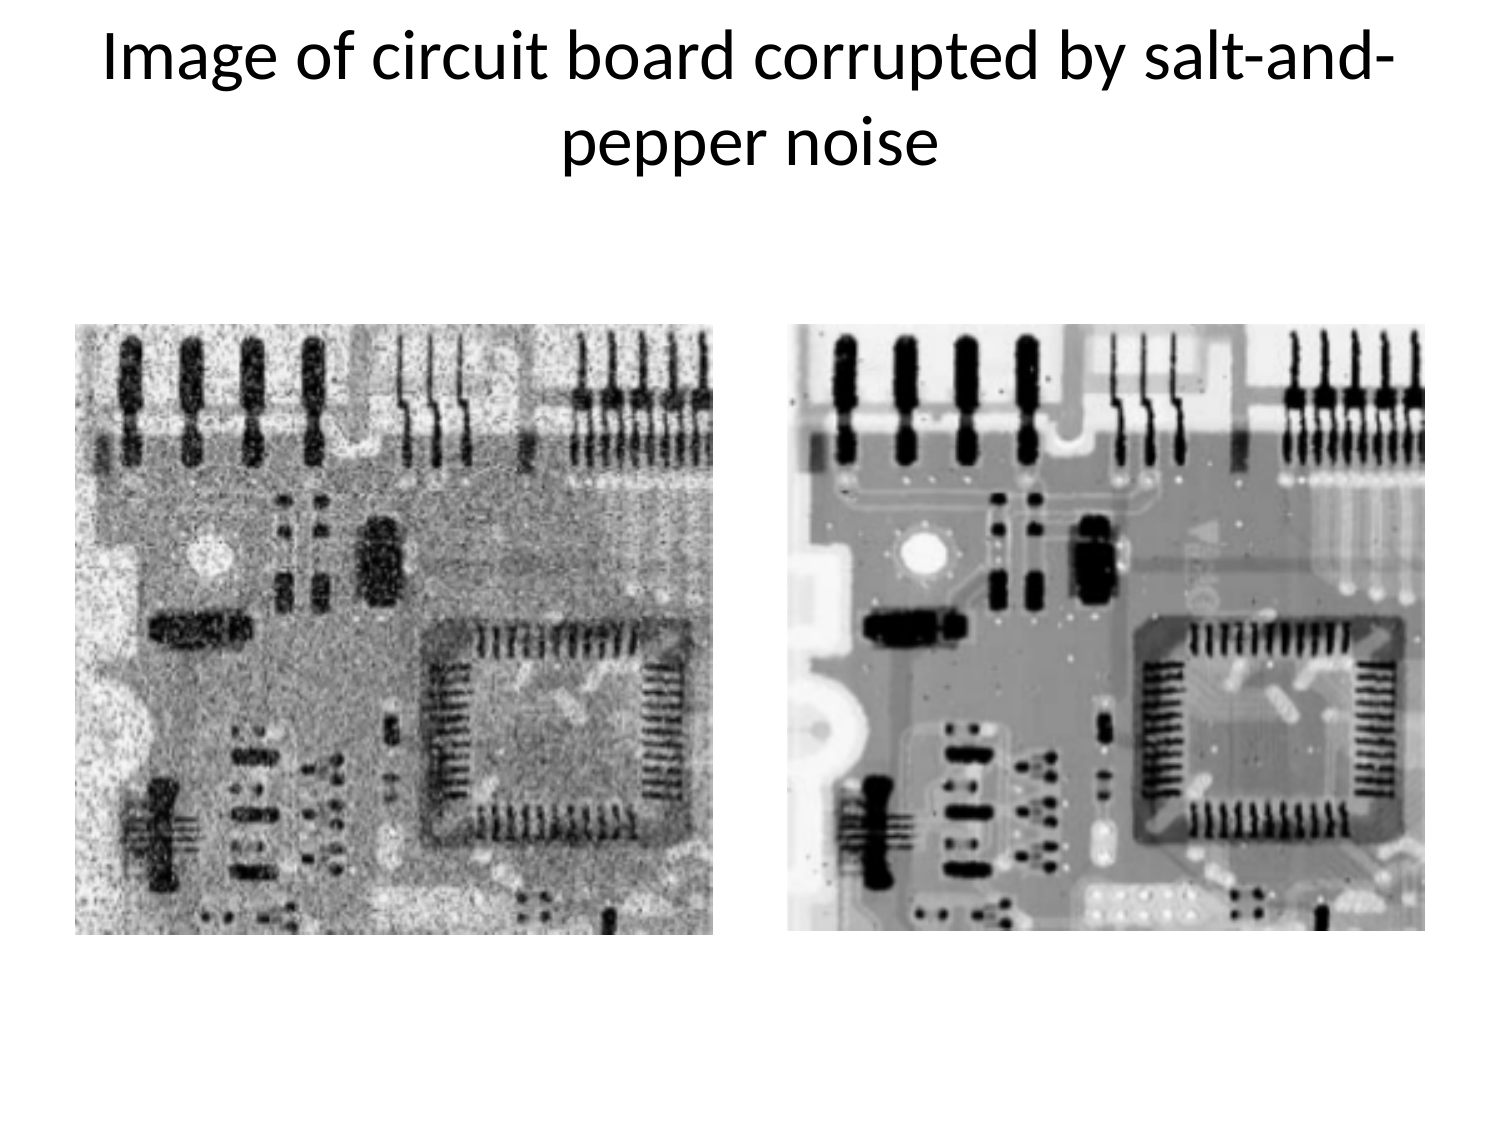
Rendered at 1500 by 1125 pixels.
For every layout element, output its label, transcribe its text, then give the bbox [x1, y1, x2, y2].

picture [787, 324, 1425, 931]
picture [75, 324, 713, 935]
title Image of circuit board corrupted by salt-and-pepper noise [75, 0, 1425, 188]
